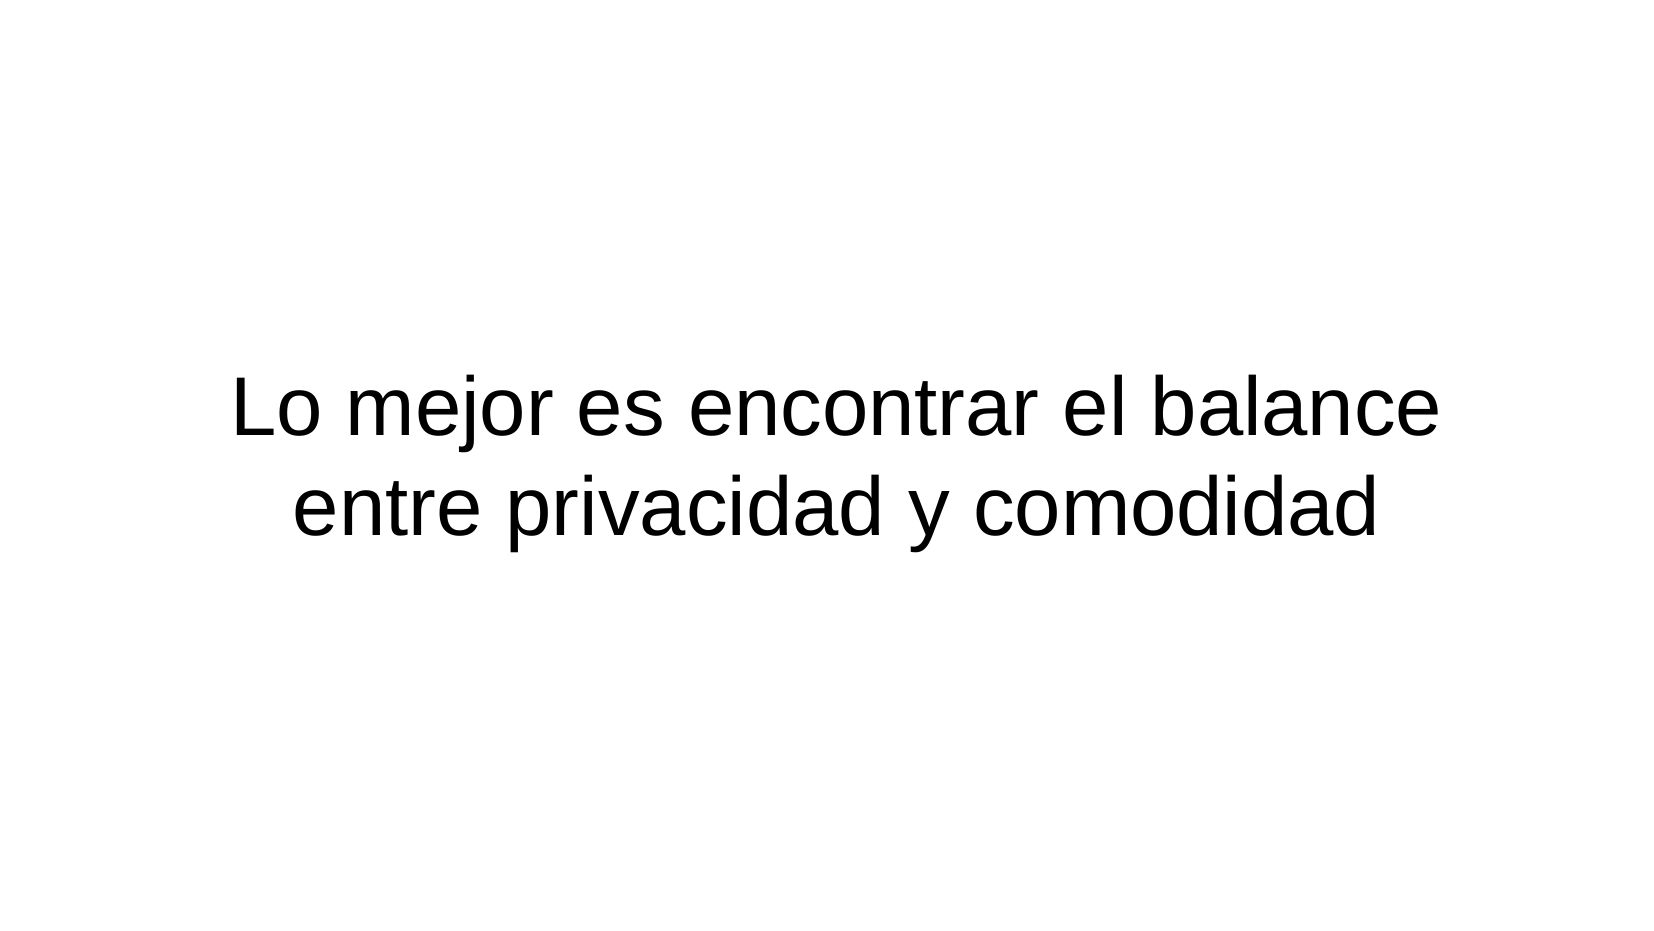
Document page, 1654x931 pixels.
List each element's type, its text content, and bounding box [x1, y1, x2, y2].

text_box Lo mejor es encontrar el balance entre privacidad y comodidad [195, 345, 1479, 736]
